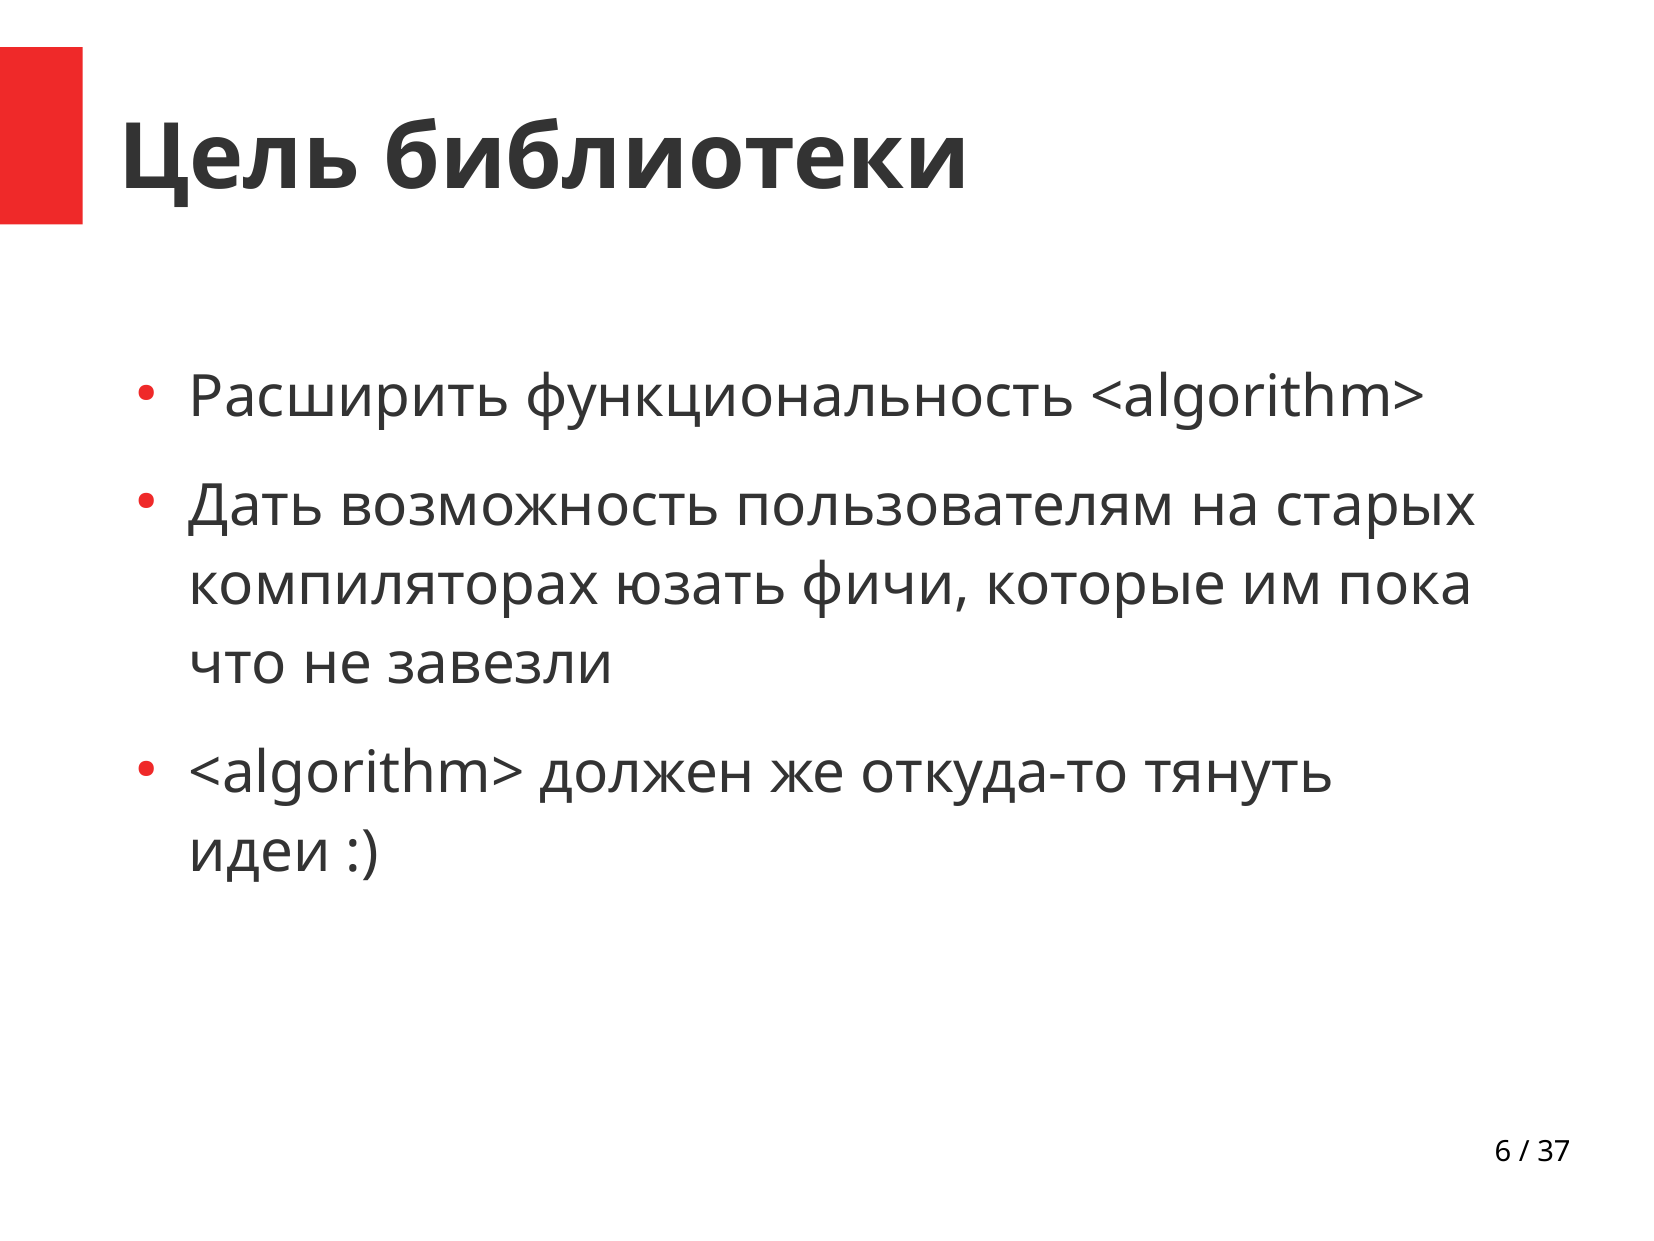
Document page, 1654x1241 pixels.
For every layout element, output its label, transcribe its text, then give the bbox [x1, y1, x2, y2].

list Расширить функциональность <algorithm> Дать возможность пользователям на старых компиляторах юзать фичи, которые им пока что не завезли <algorithm> должен же откуда-то тянуть идеи :) [118, 354, 1536, 1074]
title Цель библиотеки [118, 49, 1571, 257]
